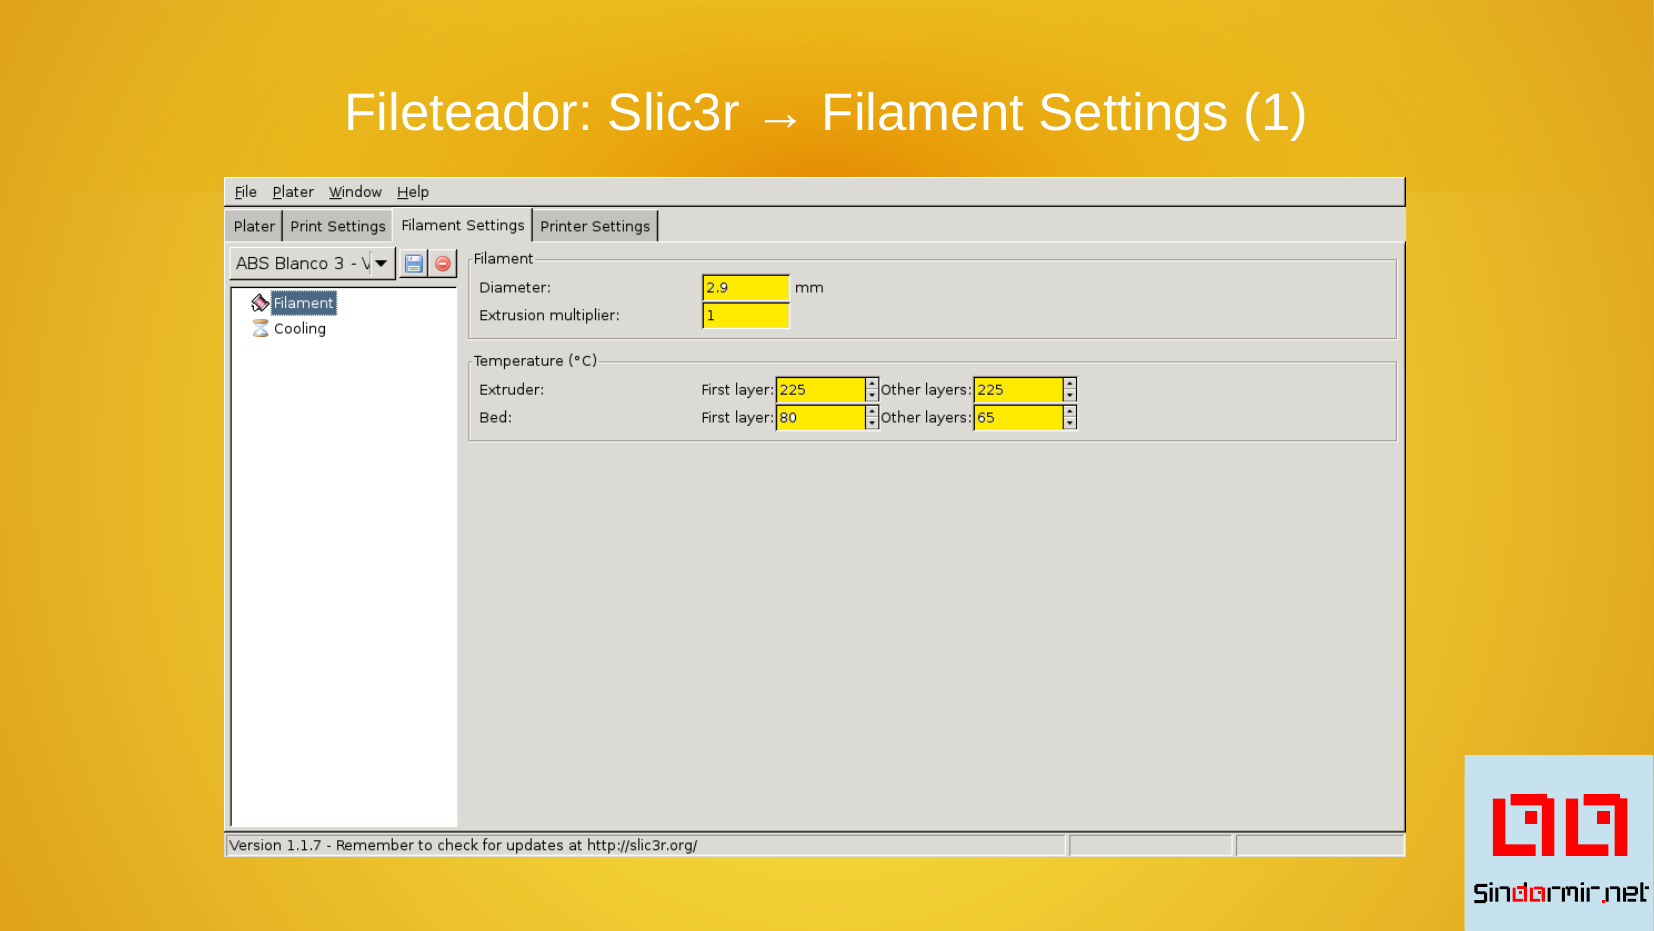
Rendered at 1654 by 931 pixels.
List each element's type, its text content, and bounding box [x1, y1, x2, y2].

picture [224, 177, 1406, 857]
title Fileteador: Slic3r → Filament Settings (1) [82, 35, 1571, 189]
picture [1464, 755, 1654, 931]
